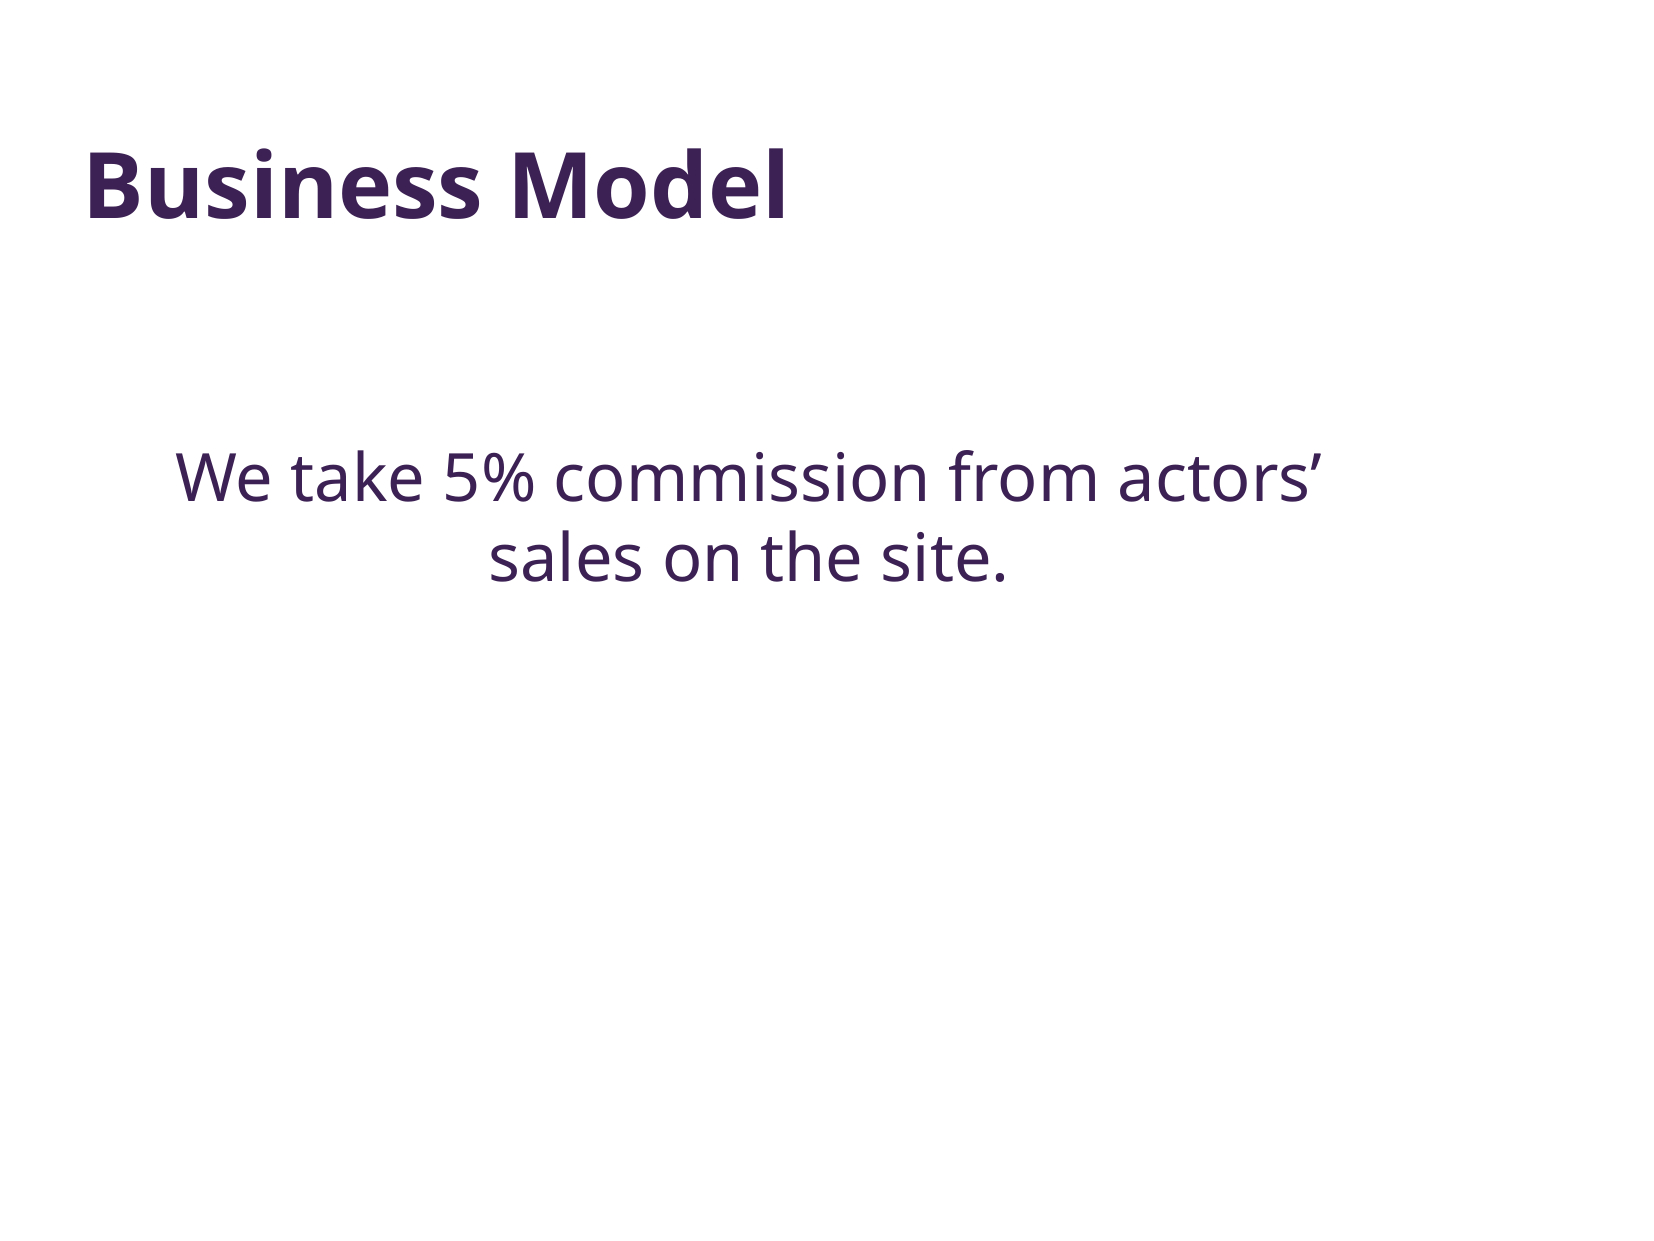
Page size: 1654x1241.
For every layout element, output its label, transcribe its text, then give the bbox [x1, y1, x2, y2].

text_box We take 5% commission from actors’ sales on the site. [150, 435, 1350, 555]
text_box Business Model [82, 49, 1365, 315]
